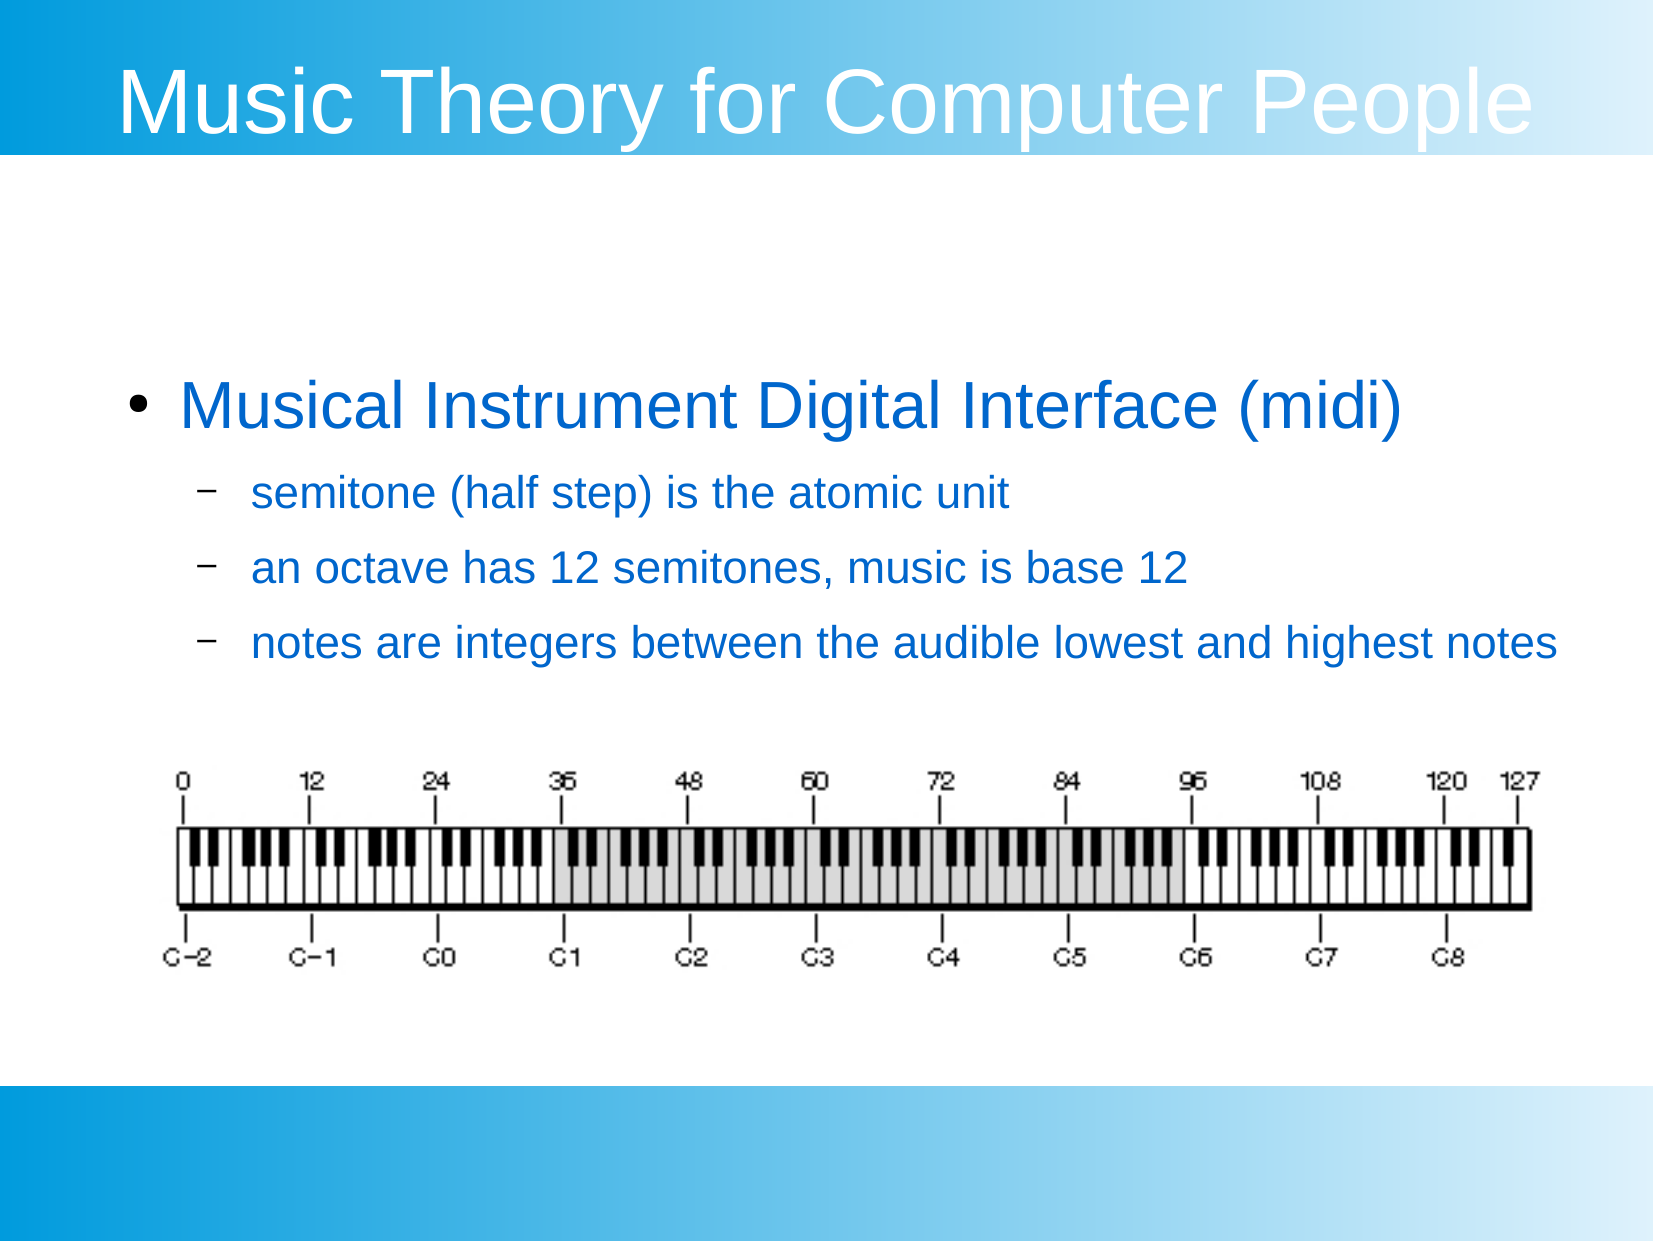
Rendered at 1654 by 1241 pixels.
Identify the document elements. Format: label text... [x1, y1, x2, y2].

list Musical Instrument Digital Interface (midi) semitone (half step) is the atomic unit an octave has 12 semitones, music is base 12 notes are integers between the audible lowest and highest notes [109, 368, 1580, 736]
picture [159, 762, 1546, 976]
title Music Theory for Computer People [82, 49, 1571, 155]
